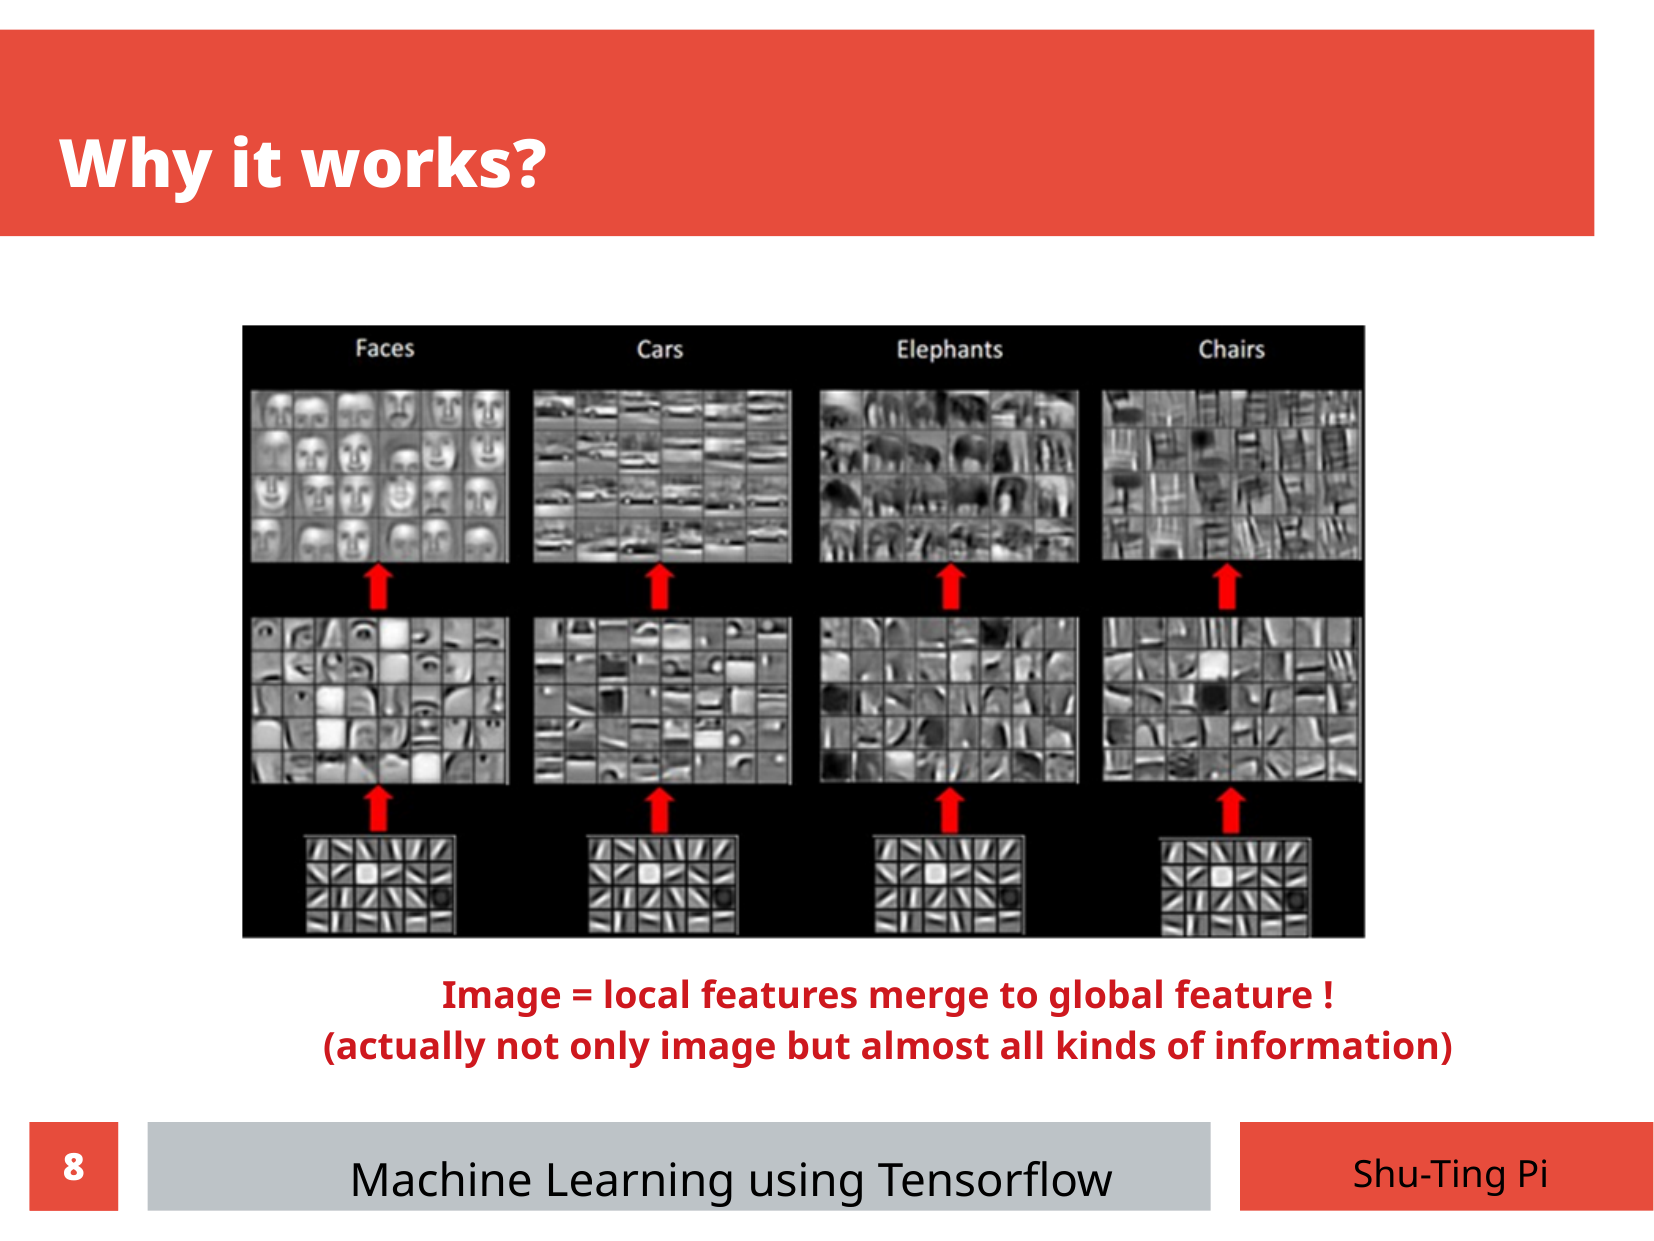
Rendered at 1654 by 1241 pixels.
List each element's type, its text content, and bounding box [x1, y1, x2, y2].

text_box Machine Learning using Tensorflow [334, 1139, 1220, 1241]
text_box Image = local features merge to global feature ! (actually not only image but almost all kinds of information) [308, 961, 1328, 1071]
picture [241, 324, 1372, 945]
text_box Shu-Ting Pi [1338, 1140, 1573, 1203]
title Why it works? [59, 59, 1595, 207]
